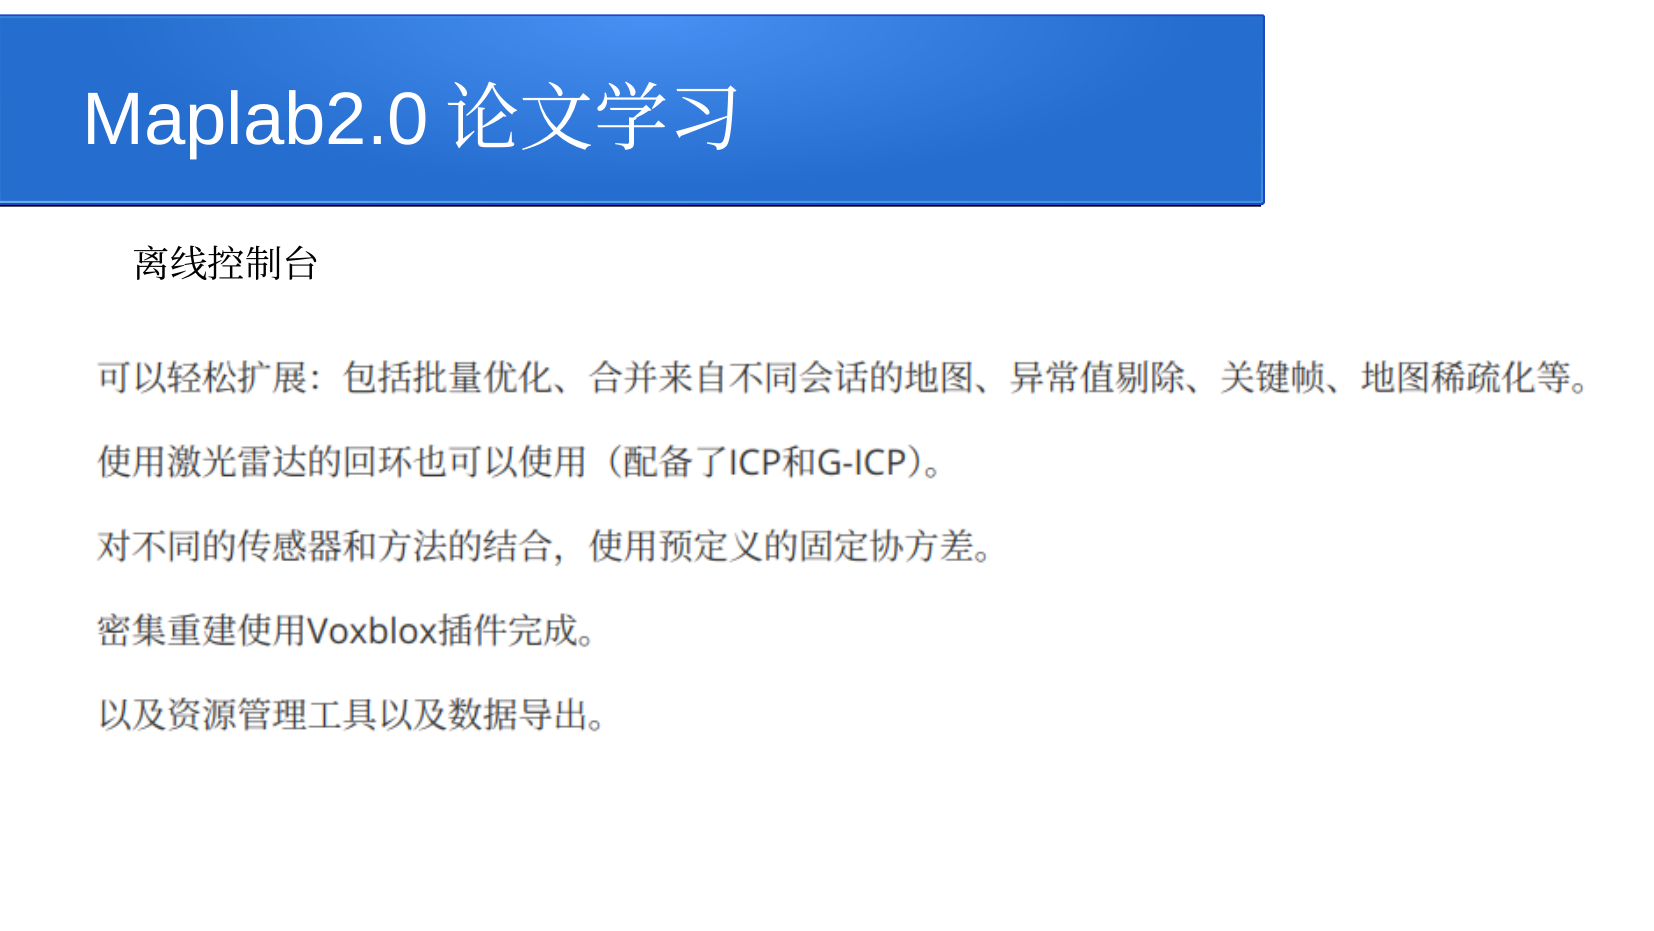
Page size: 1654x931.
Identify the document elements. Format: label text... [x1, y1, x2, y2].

picture [94, 338, 1618, 756]
title Maplab2.0论文学习 [82, 35, 1235, 189]
text_box 离线控制台 [118, 226, 532, 296]
